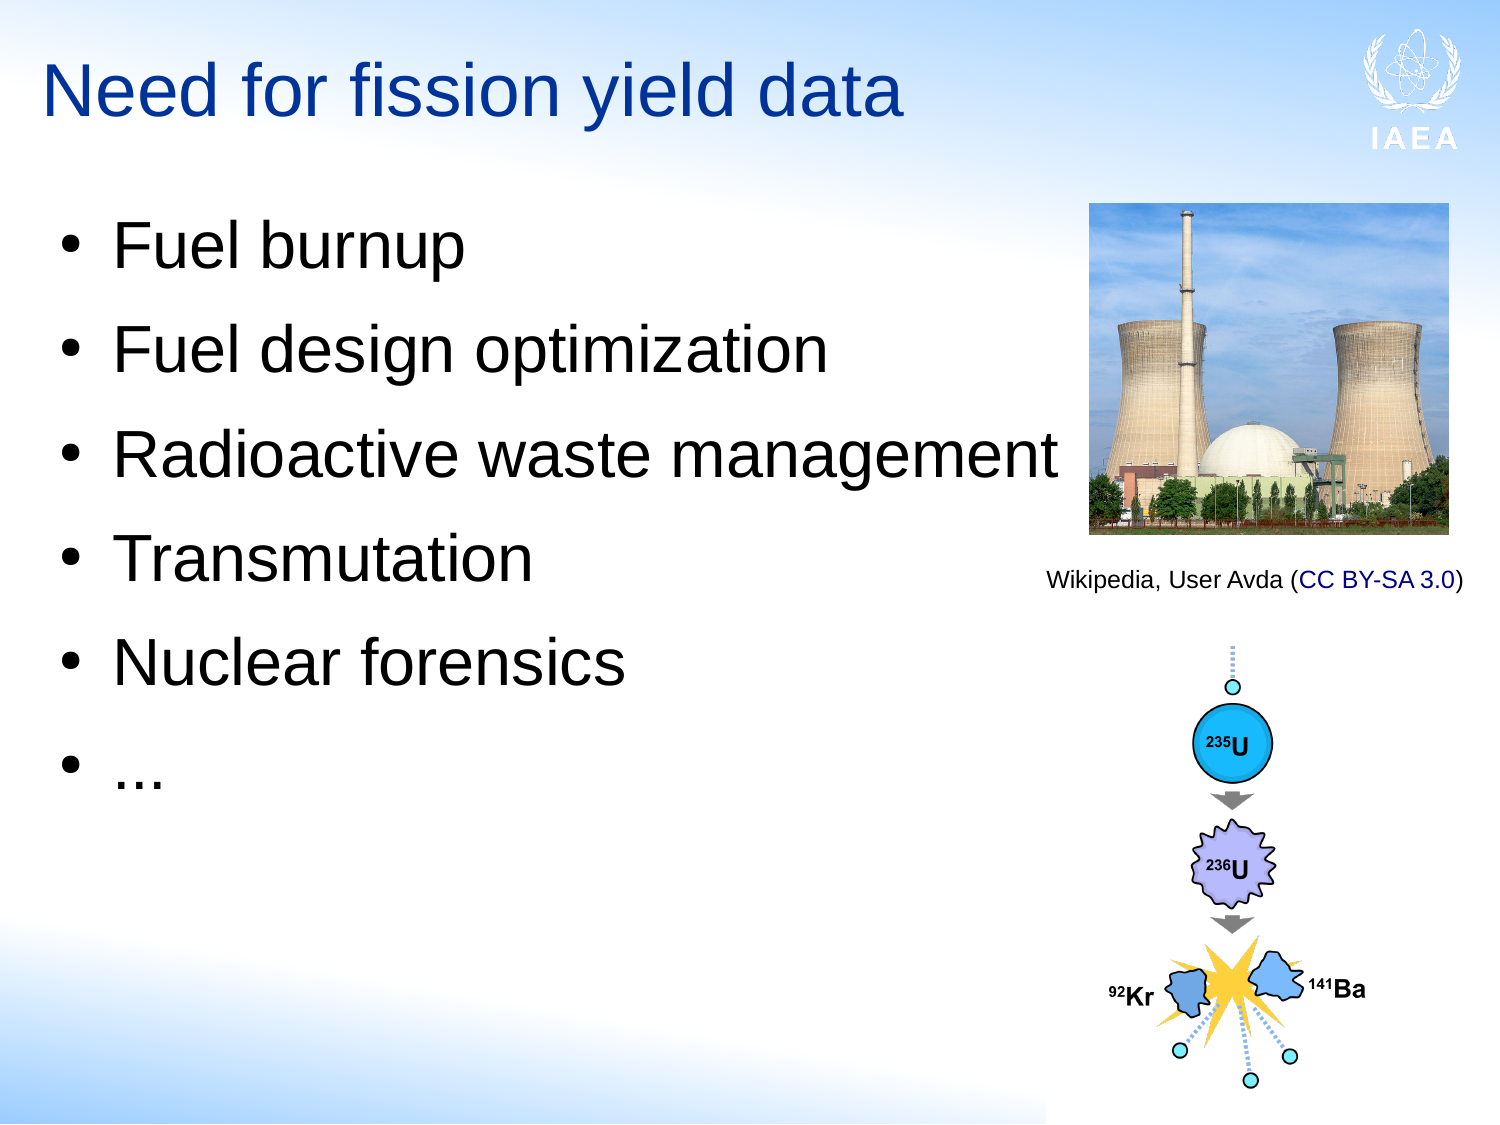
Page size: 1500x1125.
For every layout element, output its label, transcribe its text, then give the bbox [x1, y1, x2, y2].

picture [1084, 636, 1380, 1098]
title Need for fission yield data [41, 19, 1046, 161]
text_box Wikipedia, User Avda (CC BY-SA 3.0) [1031, 558, 1479, 602]
list Fuel burnup Fuel design optimization Radioactive waste management Transmutation Nuclear forensics ... [41, 208, 1471, 1005]
picture [1089, 203, 1449, 535]
picture [1363, 29, 1461, 149]
